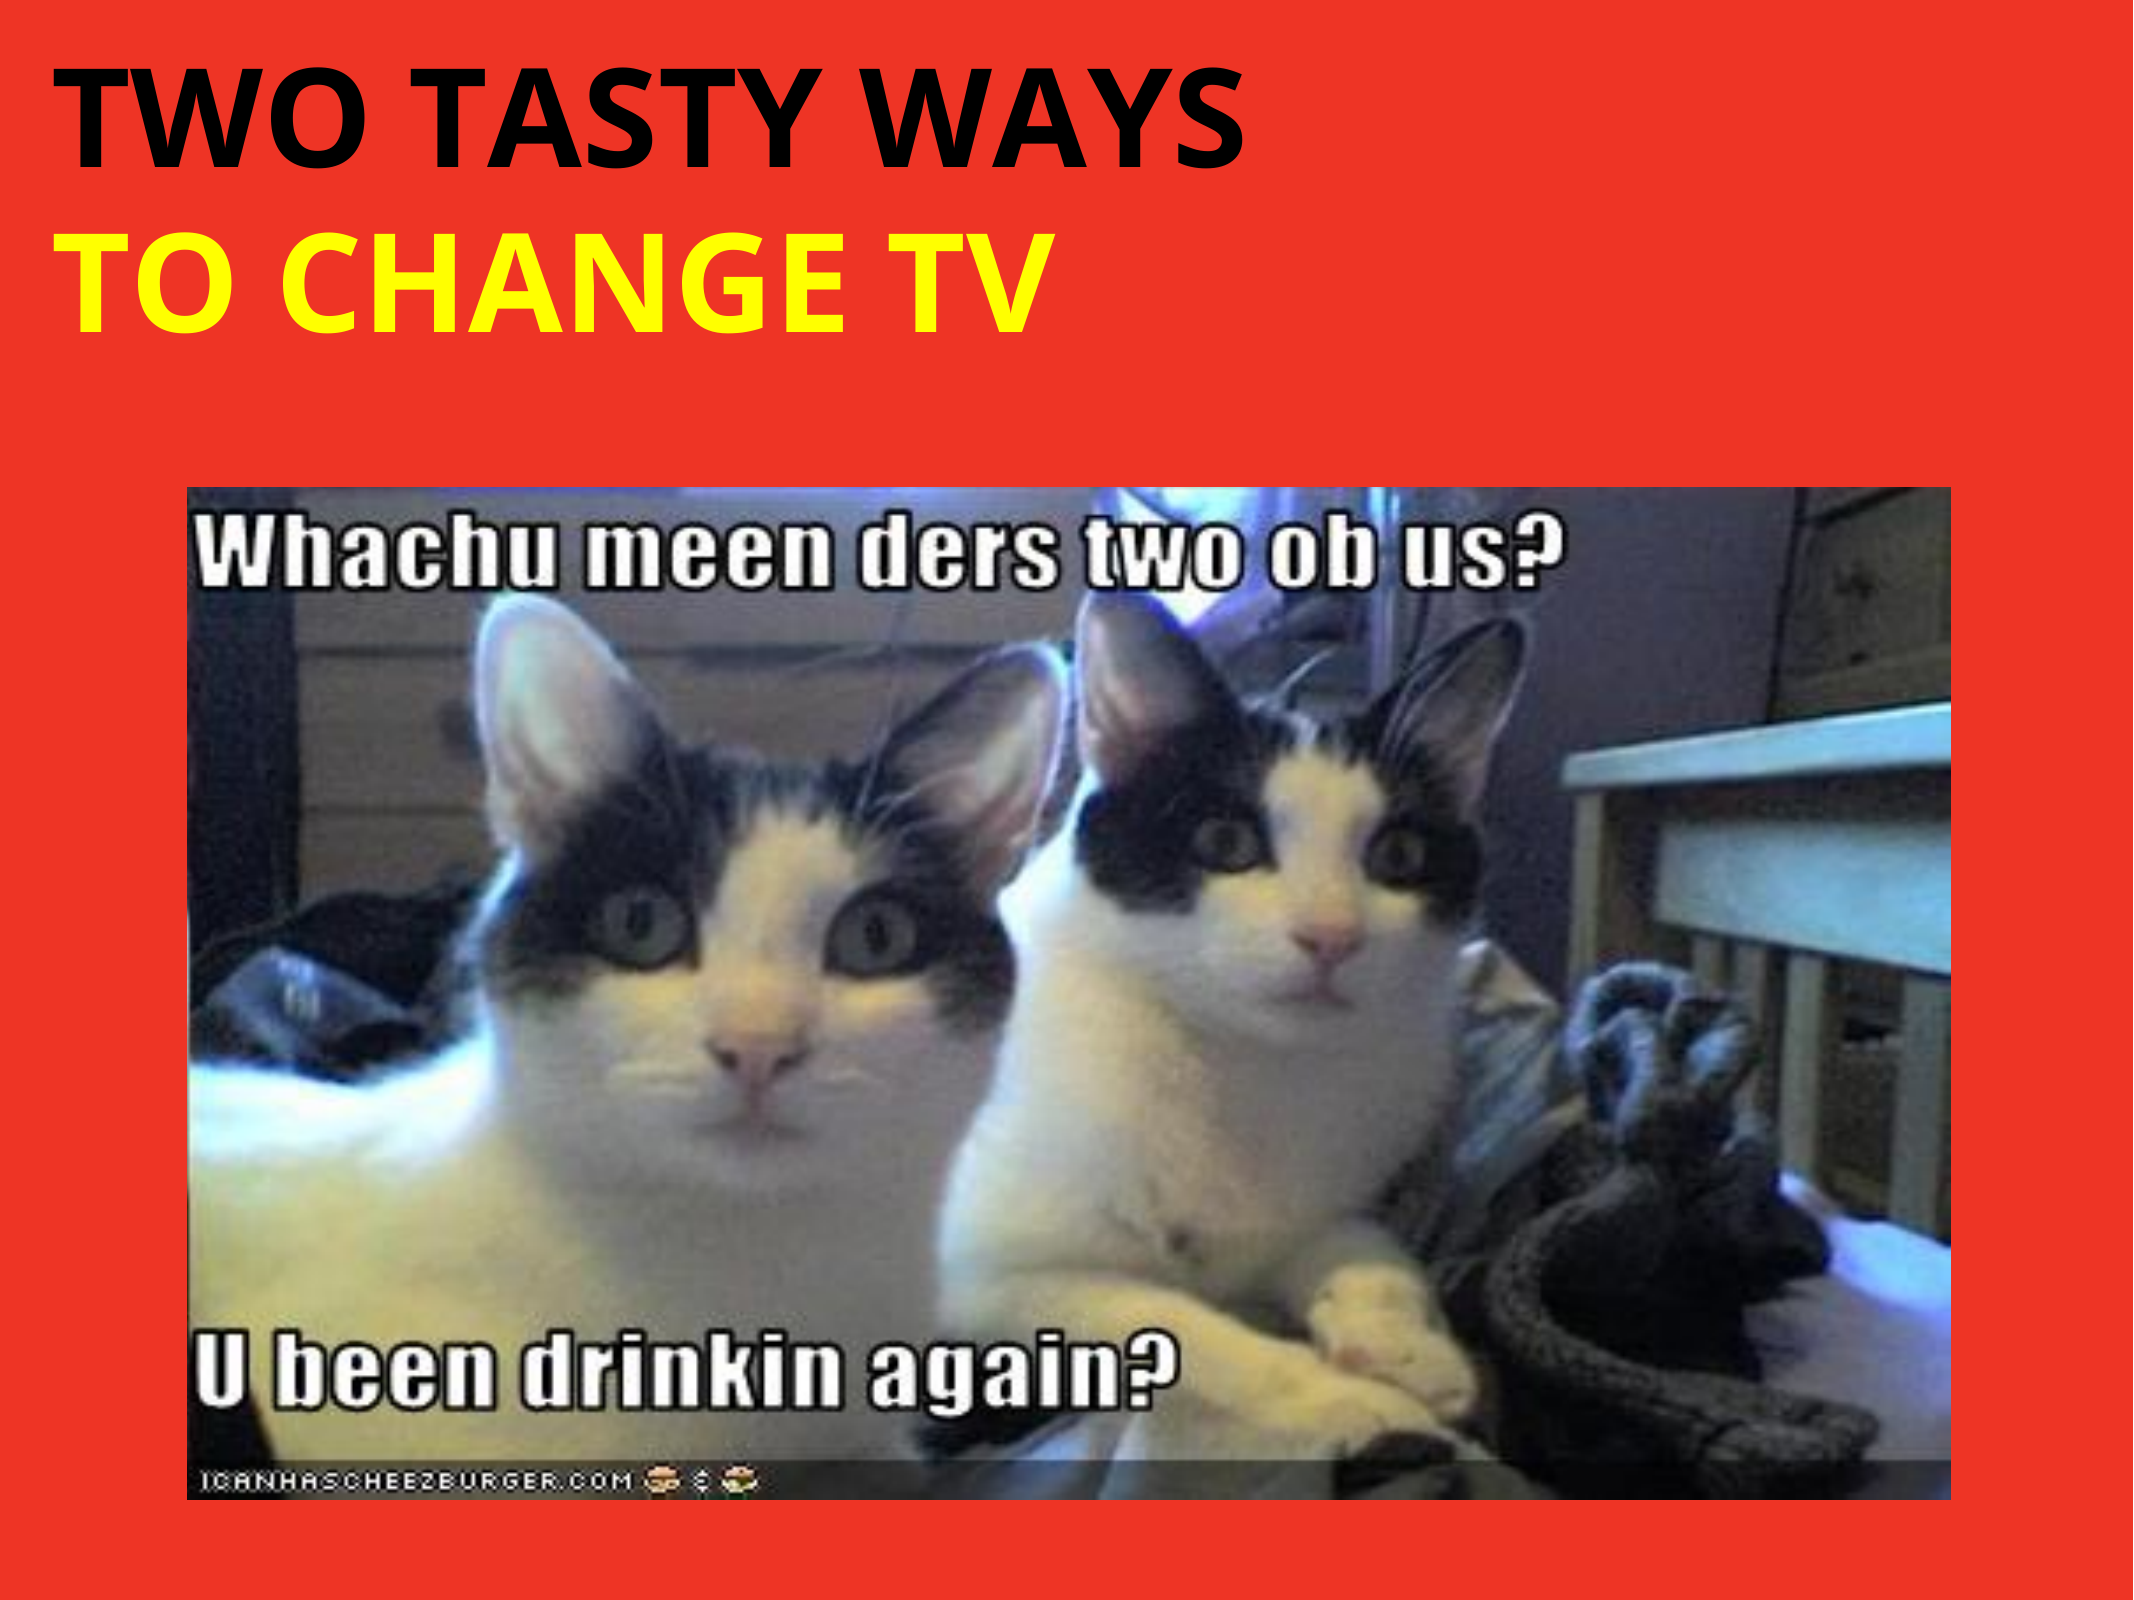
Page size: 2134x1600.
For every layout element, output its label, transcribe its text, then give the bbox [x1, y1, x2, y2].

text_box TWO TASTY WAYS TO CHANGE TV [41, 29, 2055, 426]
picture [187, 487, 1951, 1501]
